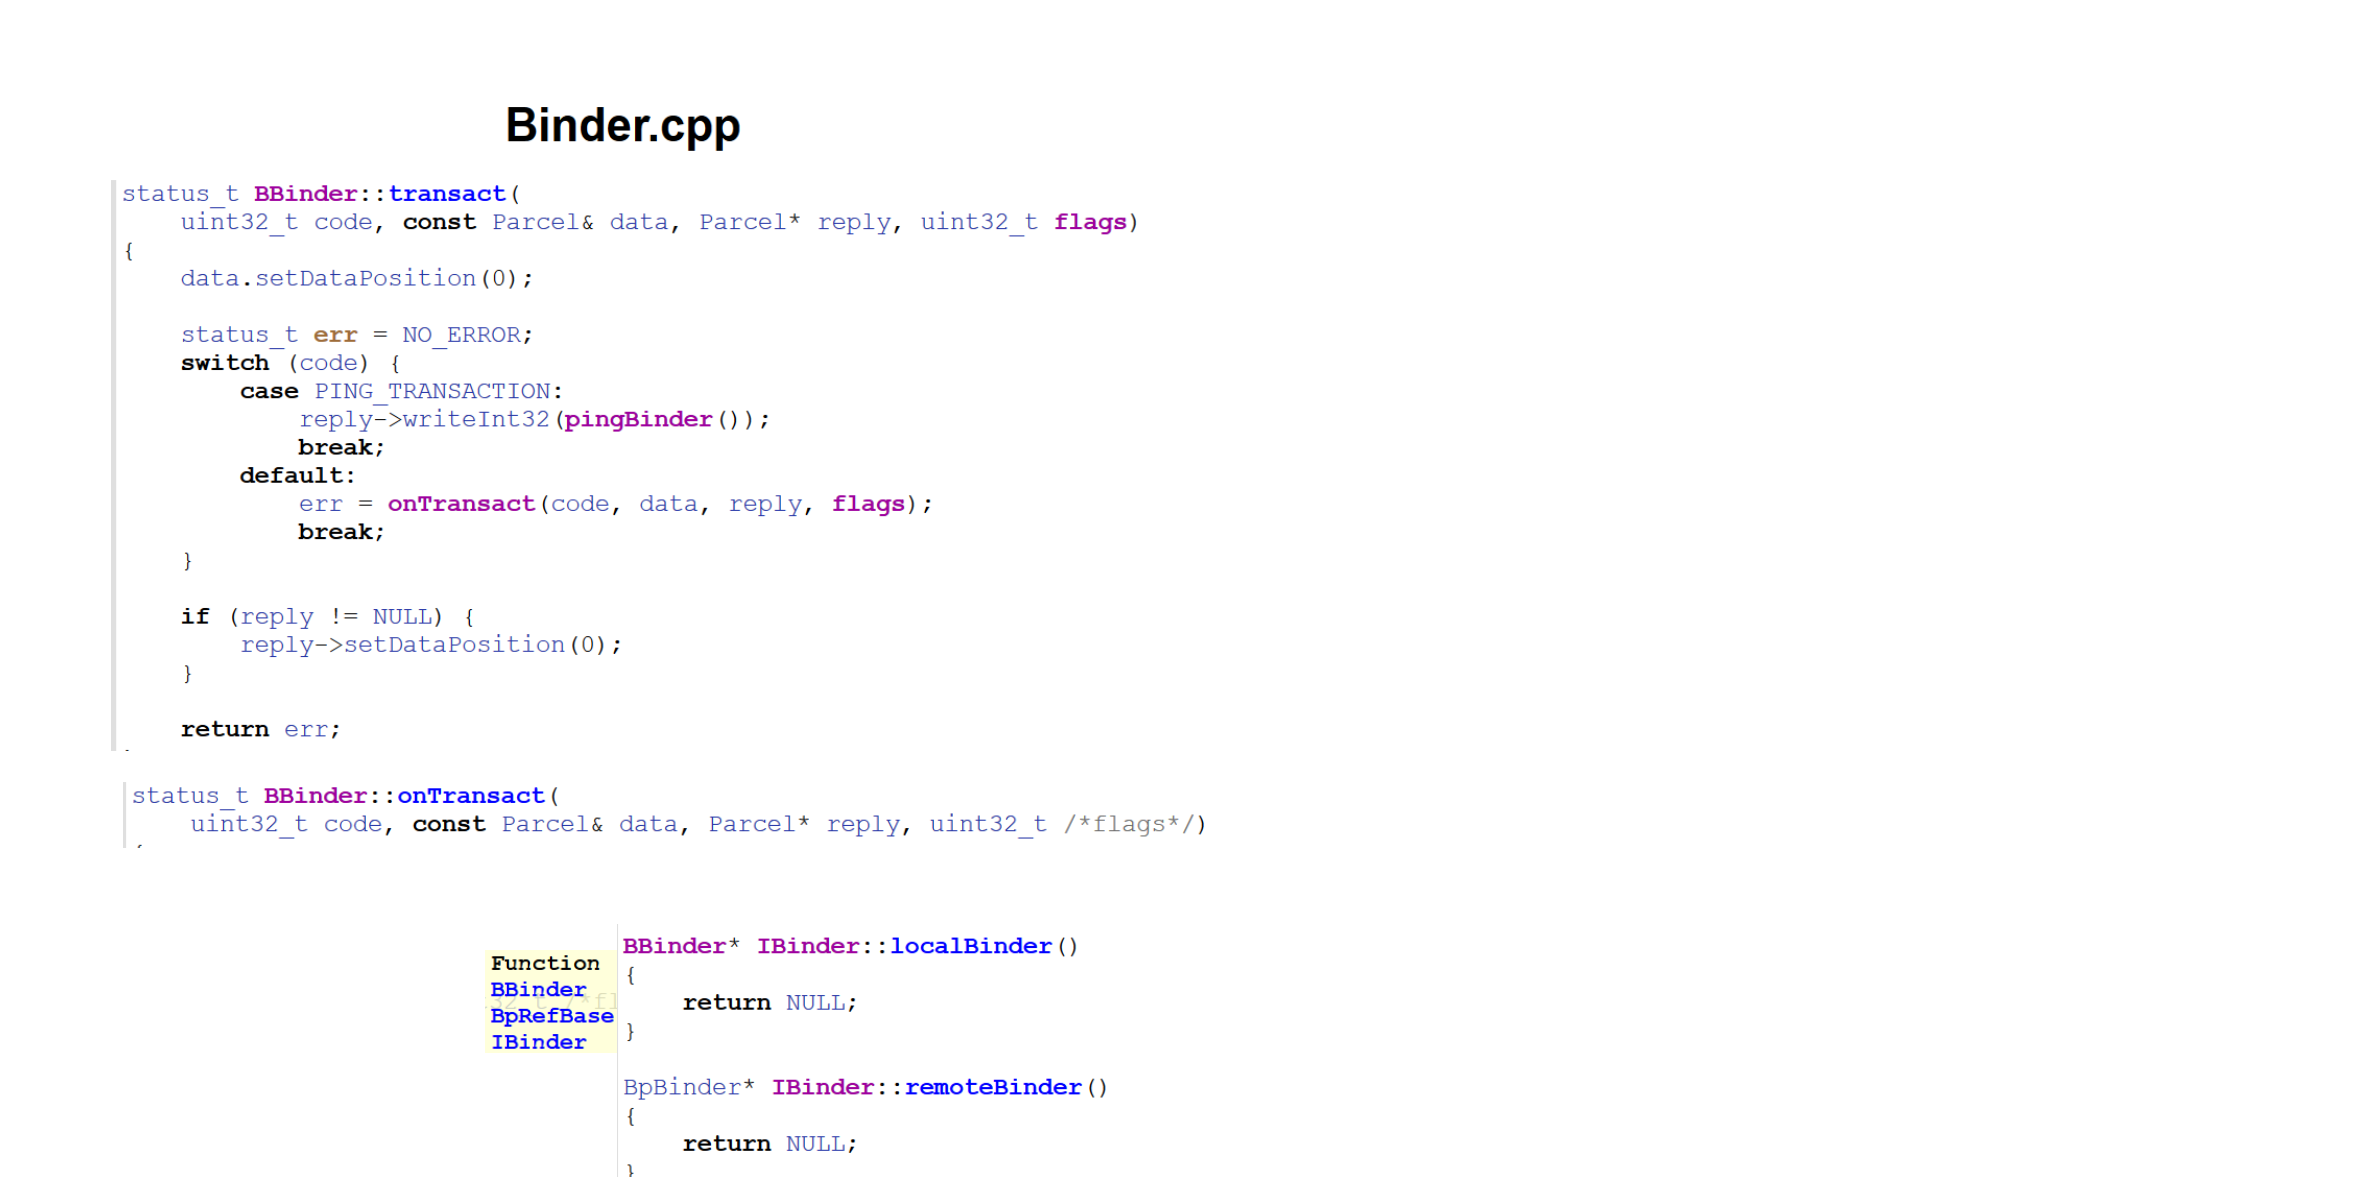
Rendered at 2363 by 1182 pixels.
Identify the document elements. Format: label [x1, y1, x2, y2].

picture [494, 90, 750, 153]
picture [485, 924, 1111, 1177]
picture [111, 178, 1165, 751]
picture [123, 781, 1228, 848]
